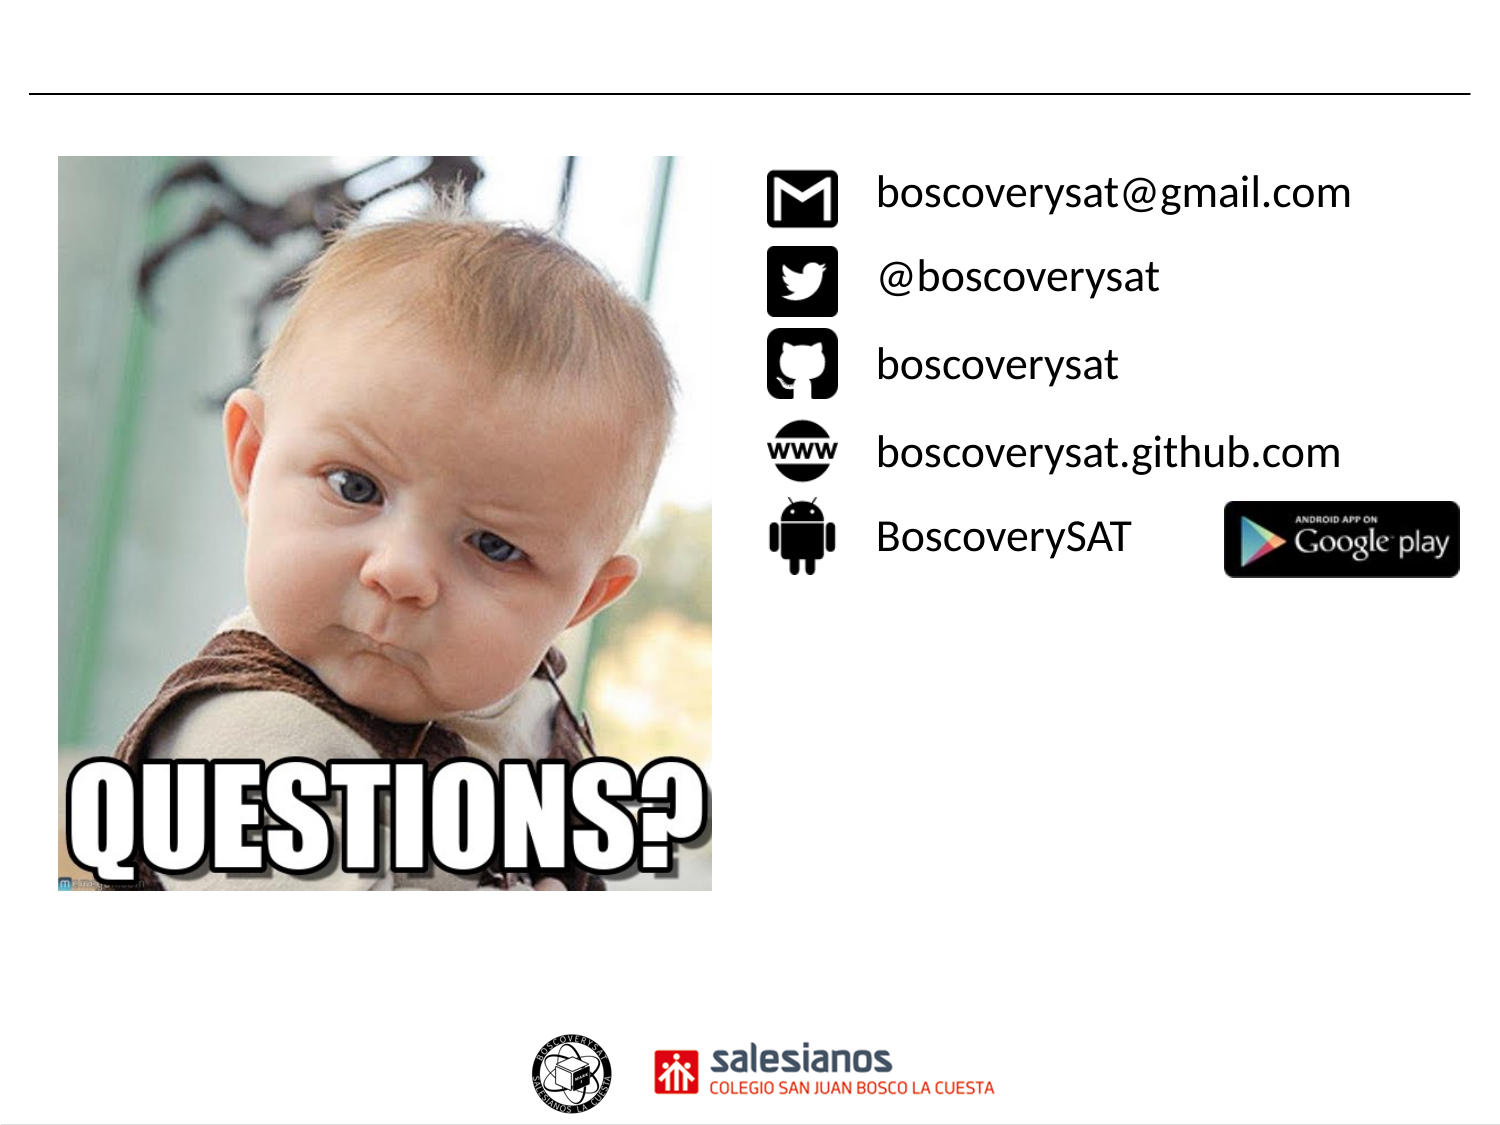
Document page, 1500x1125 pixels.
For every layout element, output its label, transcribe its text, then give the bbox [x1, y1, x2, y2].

text_box BoscoverySAT [861, 498, 1483, 568]
text_box boscoverysat@gmail.com [861, 154, 1483, 225]
text_box @boscoverysat [861, 238, 1483, 308]
text_box boscoverysat.github.com [861, 414, 1483, 484]
picture [0, 0, 1500, 1125]
text_box boscoverysat [861, 326, 1483, 396]
